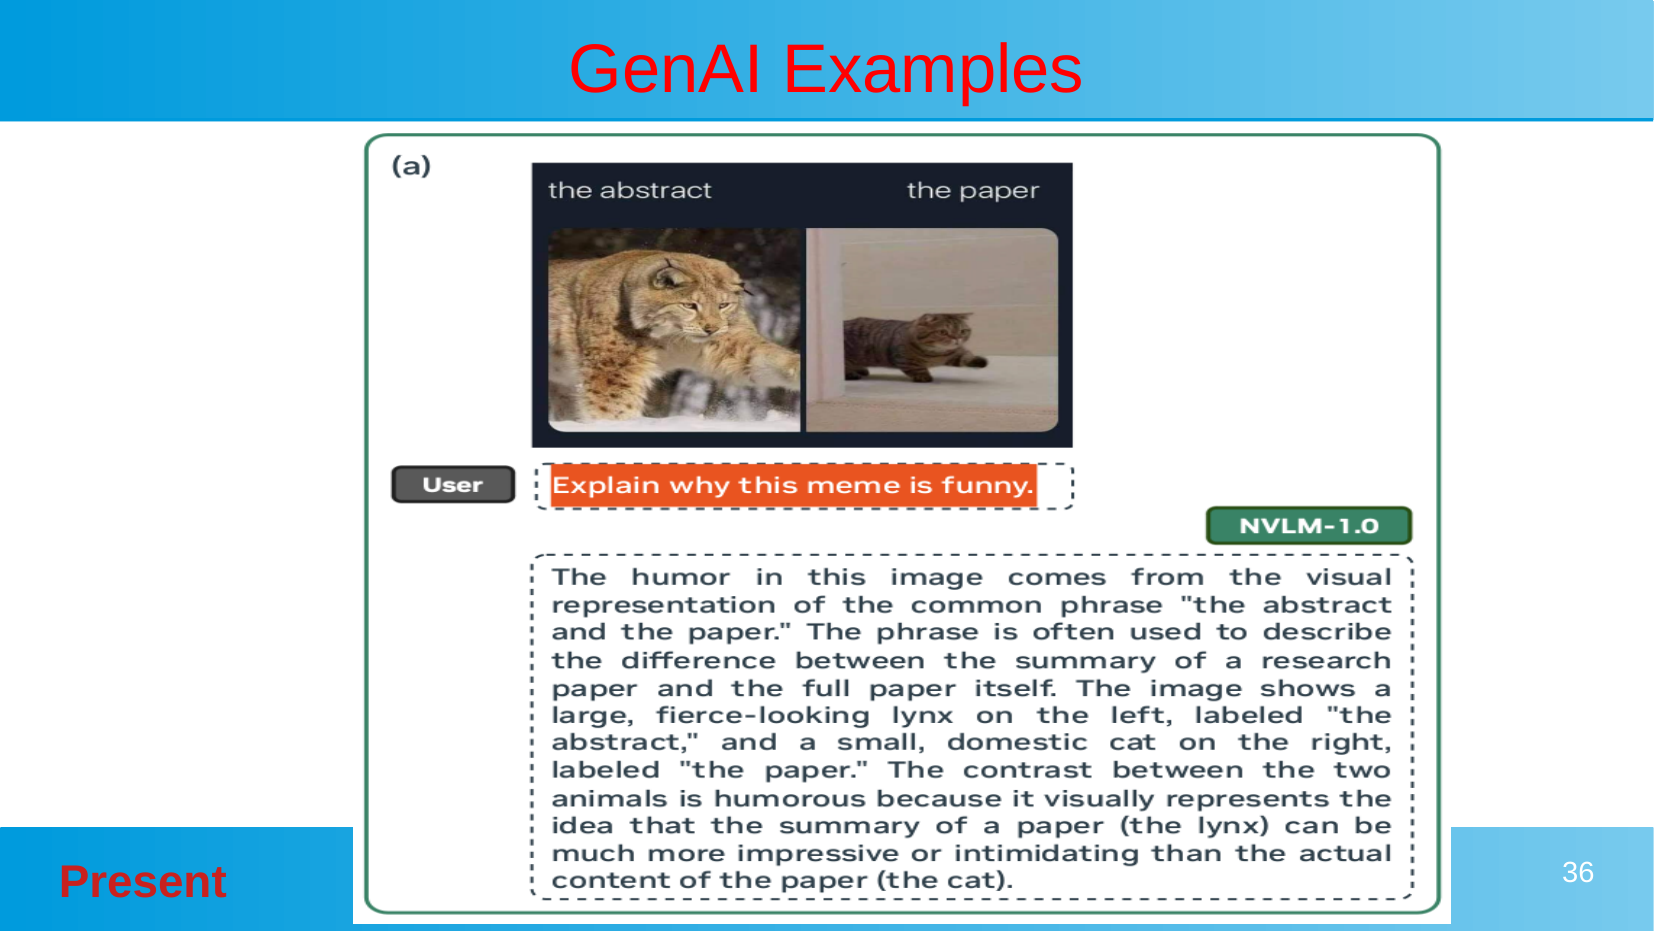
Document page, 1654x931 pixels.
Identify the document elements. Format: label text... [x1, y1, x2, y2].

picture [353, 125, 1451, 924]
title GenAI Examples [59, 29, 1595, 108]
